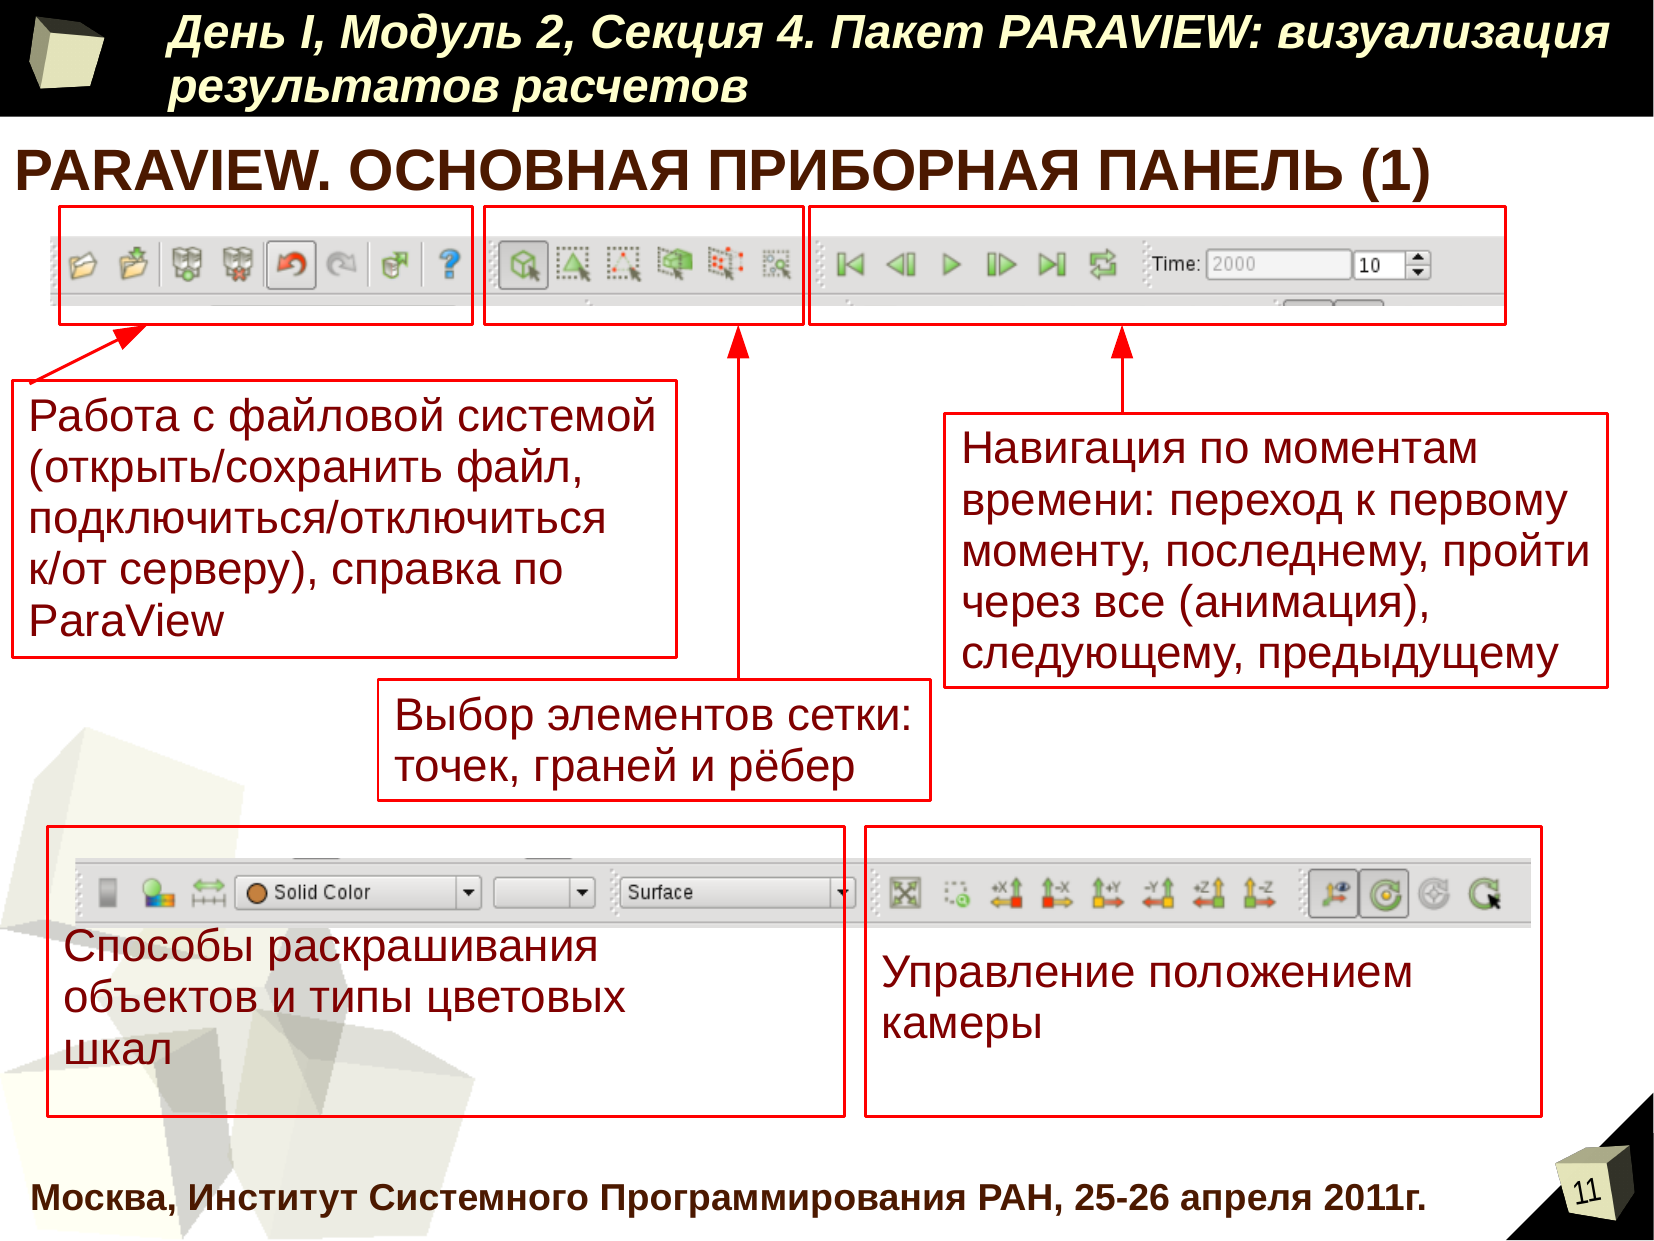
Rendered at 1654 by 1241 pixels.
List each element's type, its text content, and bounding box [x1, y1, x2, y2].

text_box Навигация по моментам времени: переход к первому моменту, последнему, пройти через все (анимация), следующему, предыдущему [944, 413, 1608, 688]
text_box Выбор элементов сетки: точек, граней и рёбер [378, 679, 931, 801]
picture [486, 236, 802, 306]
picture [474, 236, 483, 306]
text_box Управление положением камеры [865, 826, 1542, 1117]
picture [50, 236, 58, 306]
picture [464, 1193, 472, 1198]
picture [846, 858, 864, 928]
picture [811, 236, 1504, 306]
text_box Способы раскрашивания объектов и типы цветовых шкал [47, 826, 845, 1117]
text_box PARAVIEW. ОСНОВНАЯ ПРИБОРНАЯ ПАНЕЛЬ (1) [0, 130, 1654, 211]
picture [0, 726, 477, 1241]
picture [61, 236, 471, 306]
text_box Работа с файловой системой (открыть/сохранить файл, подключиться/отключиться к/от серверу), справка по ParaView [12, 380, 677, 658]
